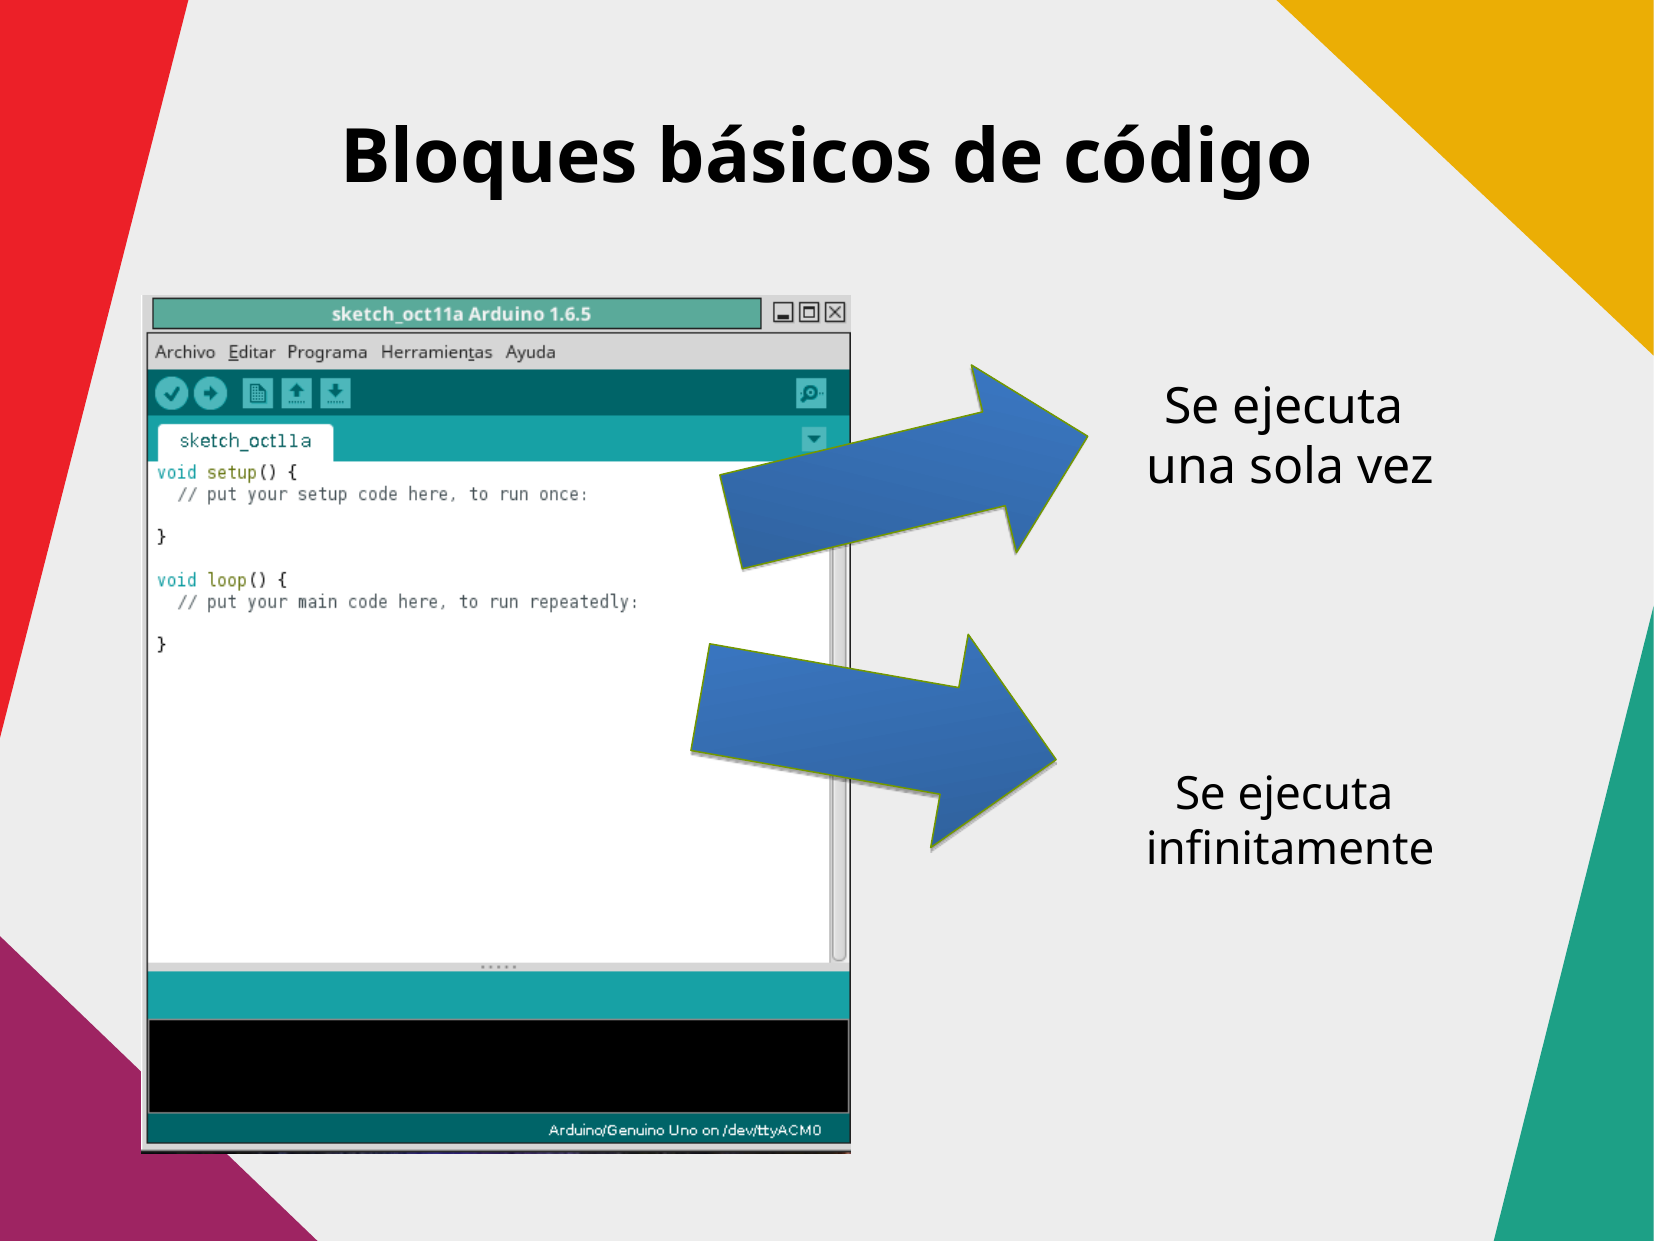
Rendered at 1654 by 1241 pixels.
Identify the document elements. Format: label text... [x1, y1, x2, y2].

picture [141, 295, 851, 1154]
text_box Se ejecuta una sola vez Se ejecuta infinitamente [1098, 261, 1490, 1004]
title Bloques básicos de código [82, 49, 1571, 257]
text_box [719, 364, 1088, 569]
text_box [690, 634, 1057, 848]
